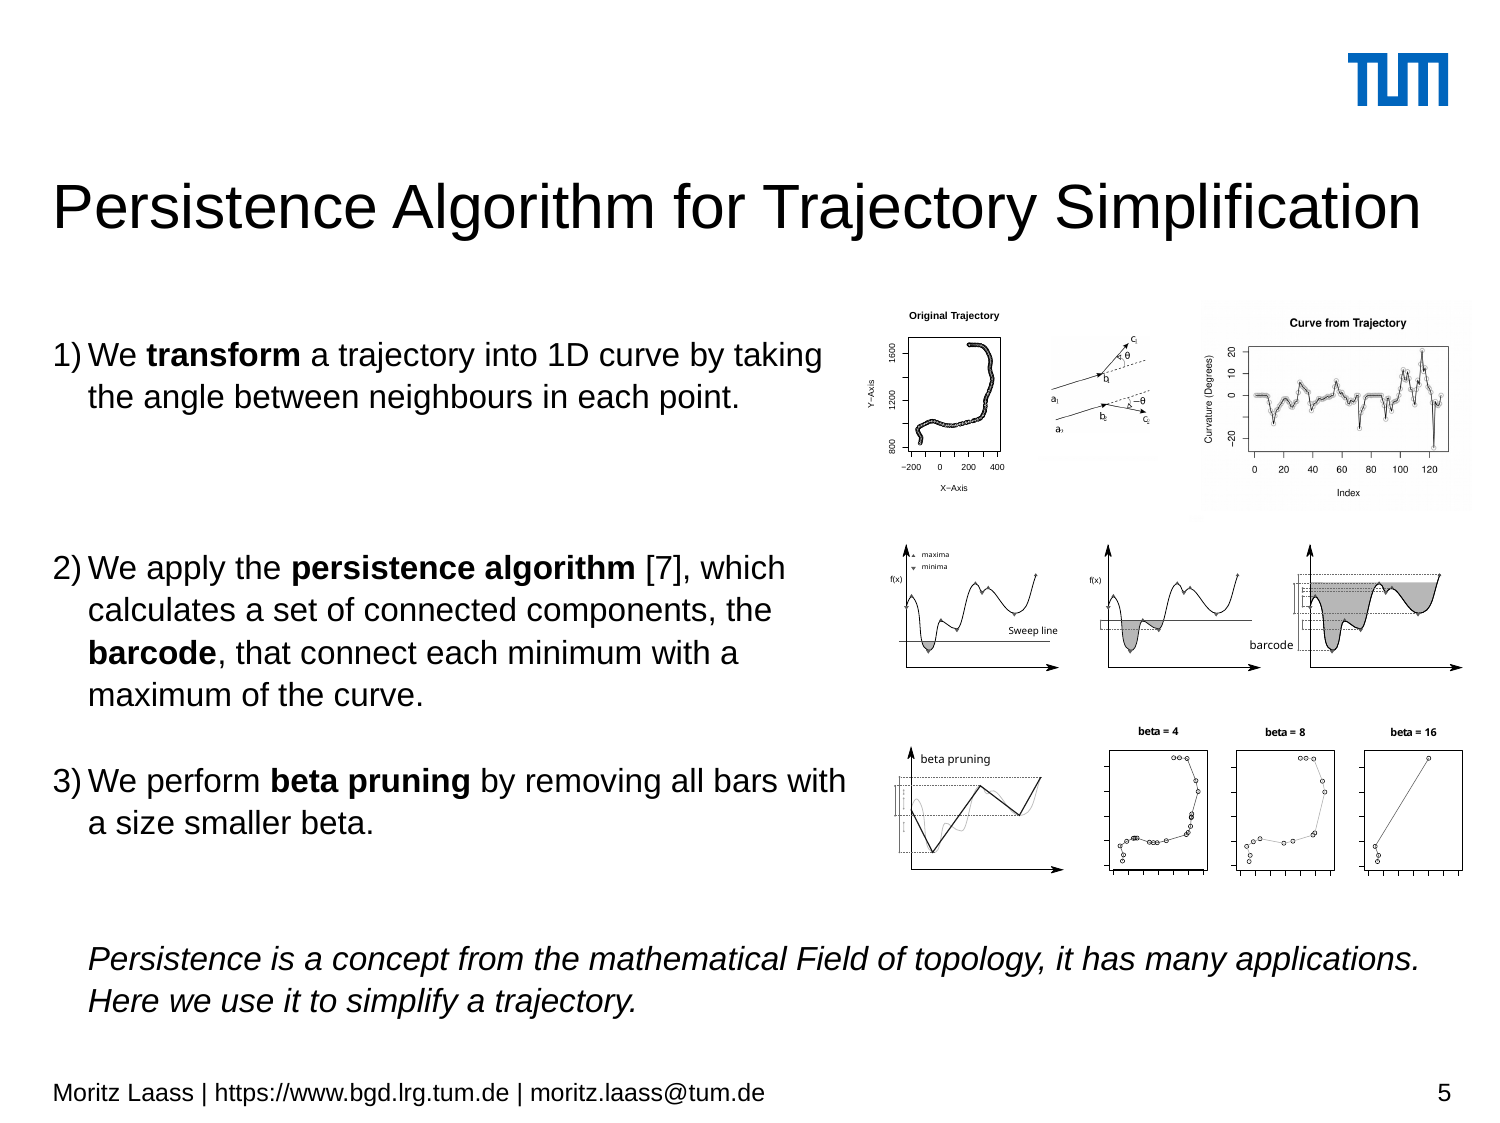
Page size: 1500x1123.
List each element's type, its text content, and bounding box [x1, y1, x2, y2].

list We transform a trajectory into 1D curve by taking the angle between neighbours in each point. We apply the persistence algorithm [7], which calculates a set of connected components, the barcode, that connect each minimum with a maximum of the curve. We perform beta pruning by removing all bars with a size smaller beta. [52, 330, 851, 886]
picture [1189, 292, 1485, 522]
title Persistence Algorithm for Trajectory Simplification [52, 171, 1453, 242]
picture [1227, 723, 1466, 889]
picture [890, 543, 1465, 672]
picture [885, 724, 1211, 880]
list Persistence is a concept from the mathematical Field of topology, it has many applications. Here we use it to simplify a trajectory. [52, 897, 1465, 1063]
picture [862, 289, 1016, 502]
picture [1038, 318, 1158, 461]
